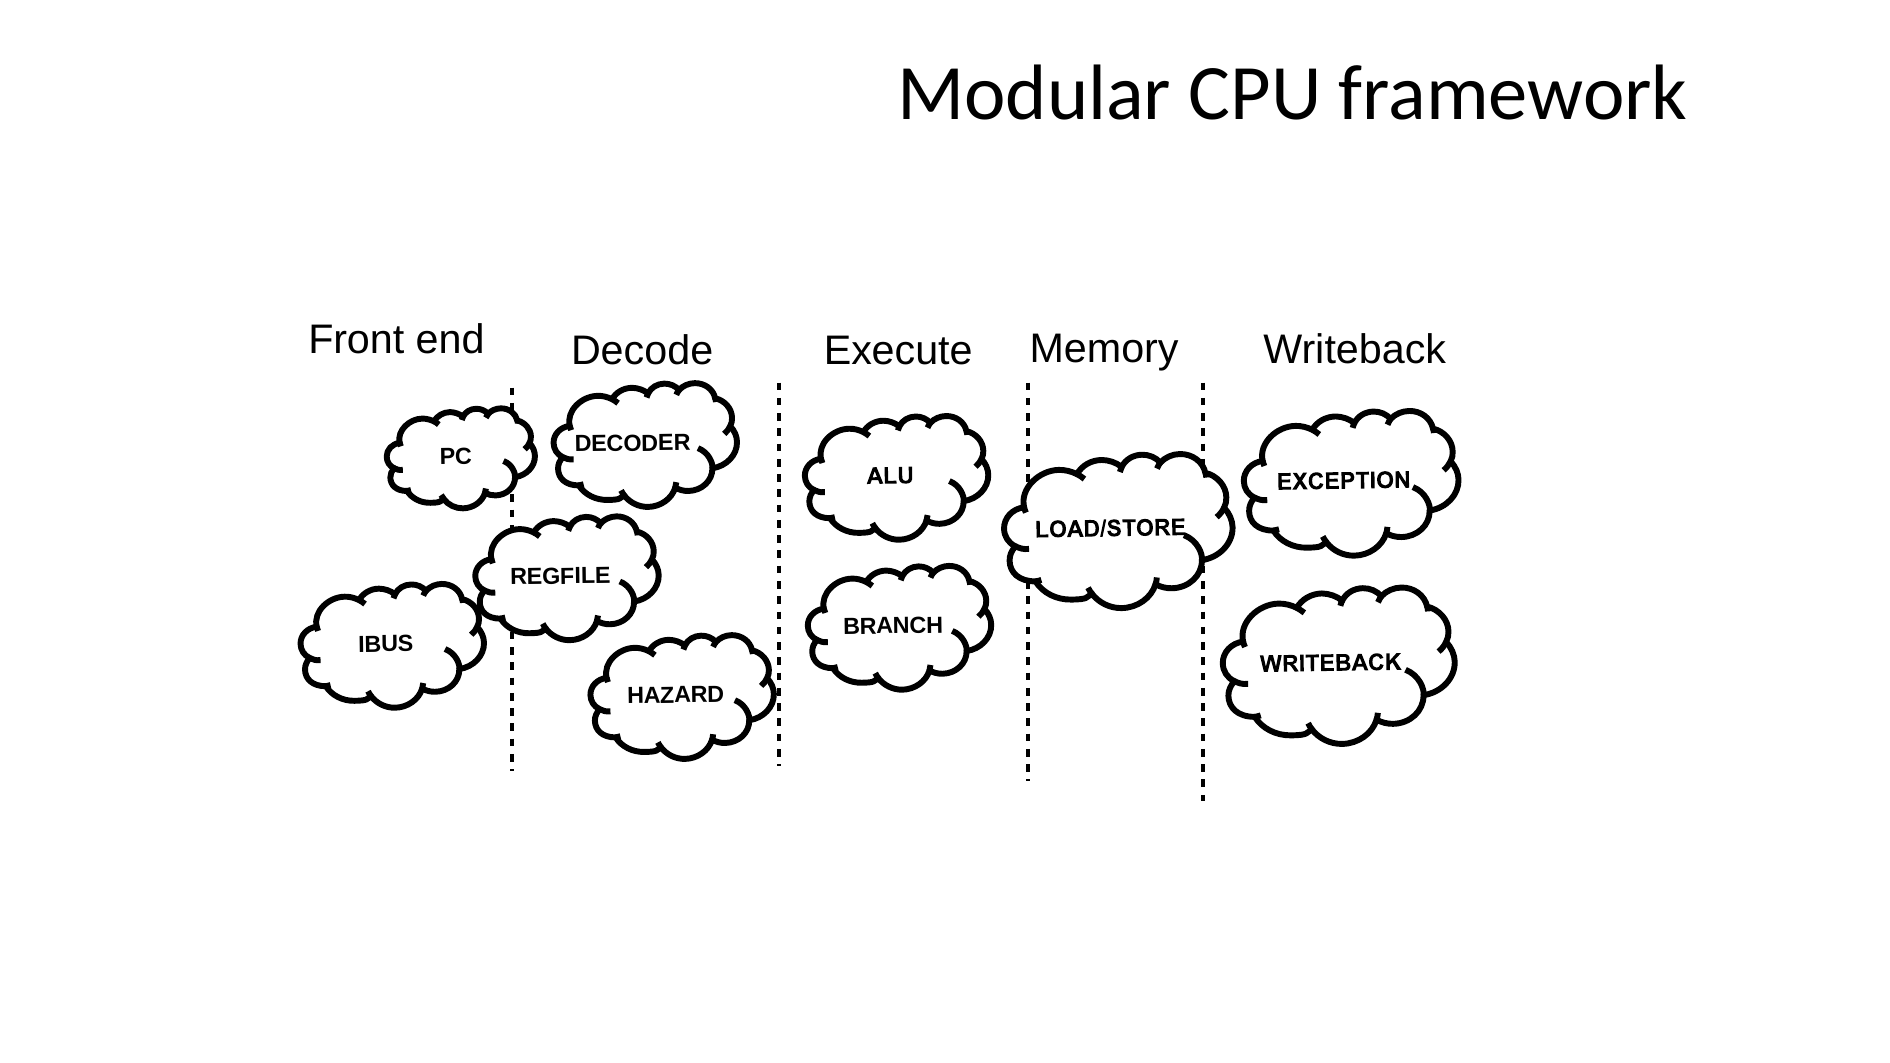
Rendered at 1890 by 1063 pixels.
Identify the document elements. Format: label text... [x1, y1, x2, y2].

title Modular CPU framework [897, 11, 1890, 189]
picture [290, 307, 1465, 804]
